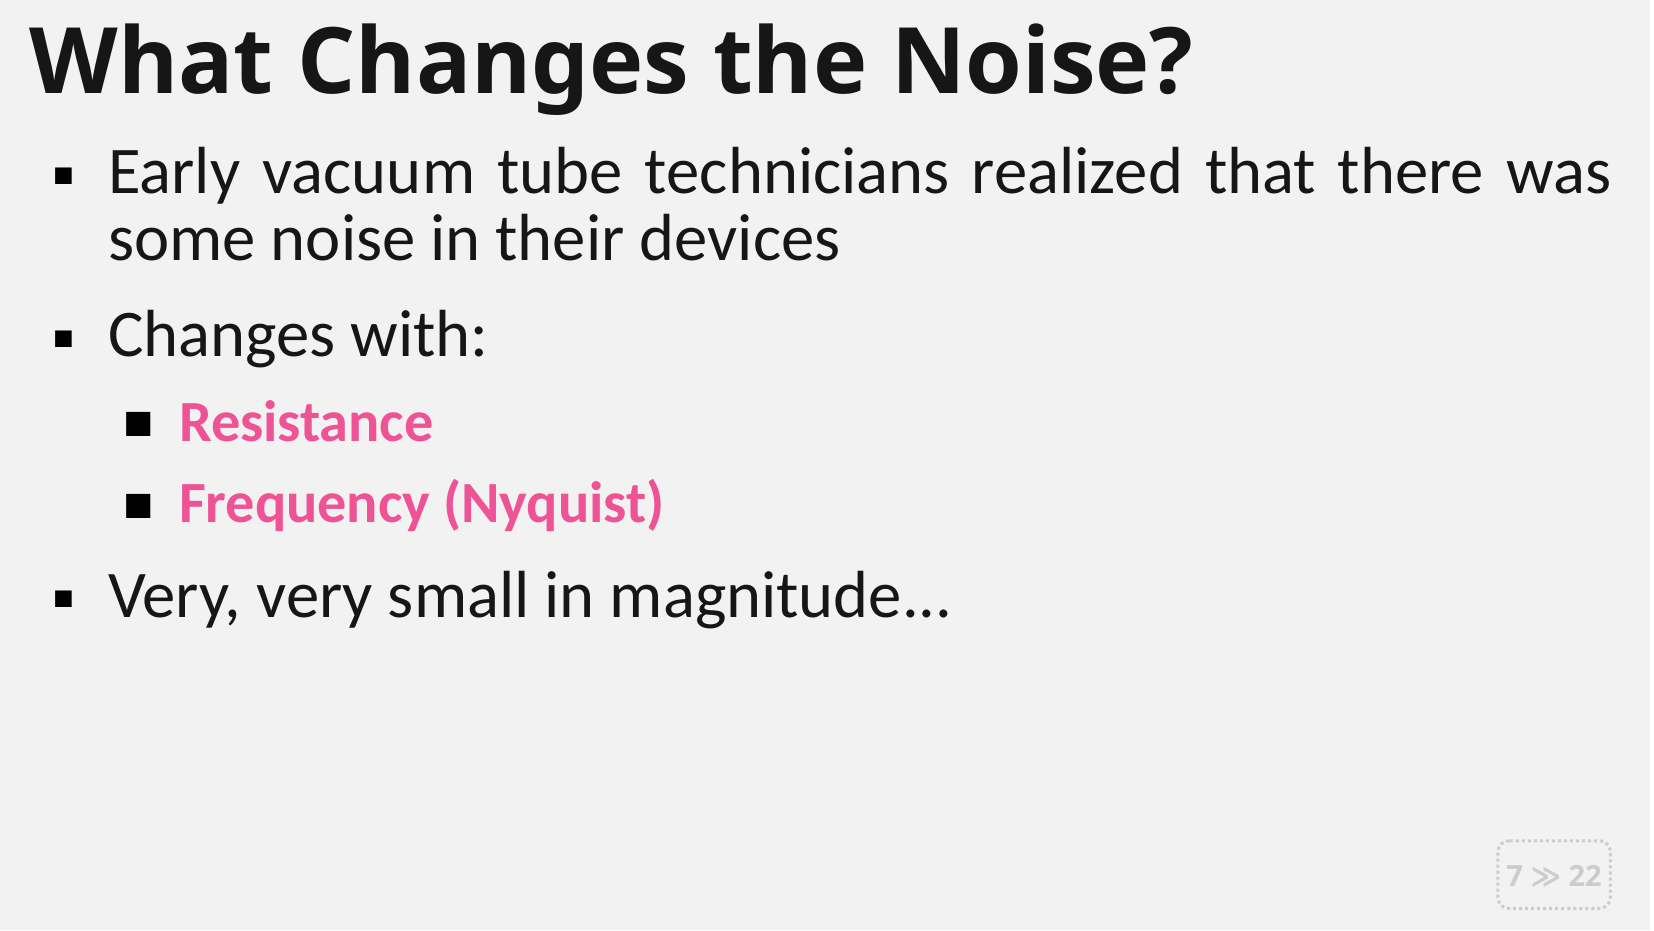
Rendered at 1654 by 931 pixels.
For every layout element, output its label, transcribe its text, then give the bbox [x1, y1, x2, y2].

list Early vacuum tube technicians realized that there was some noise in their devices Changes with: Resistance Frequency (Nyquist) Very, very small in magnitude... [37, 143, 1613, 826]
title What Changes the Noise? [29, 0, 1613, 118]
